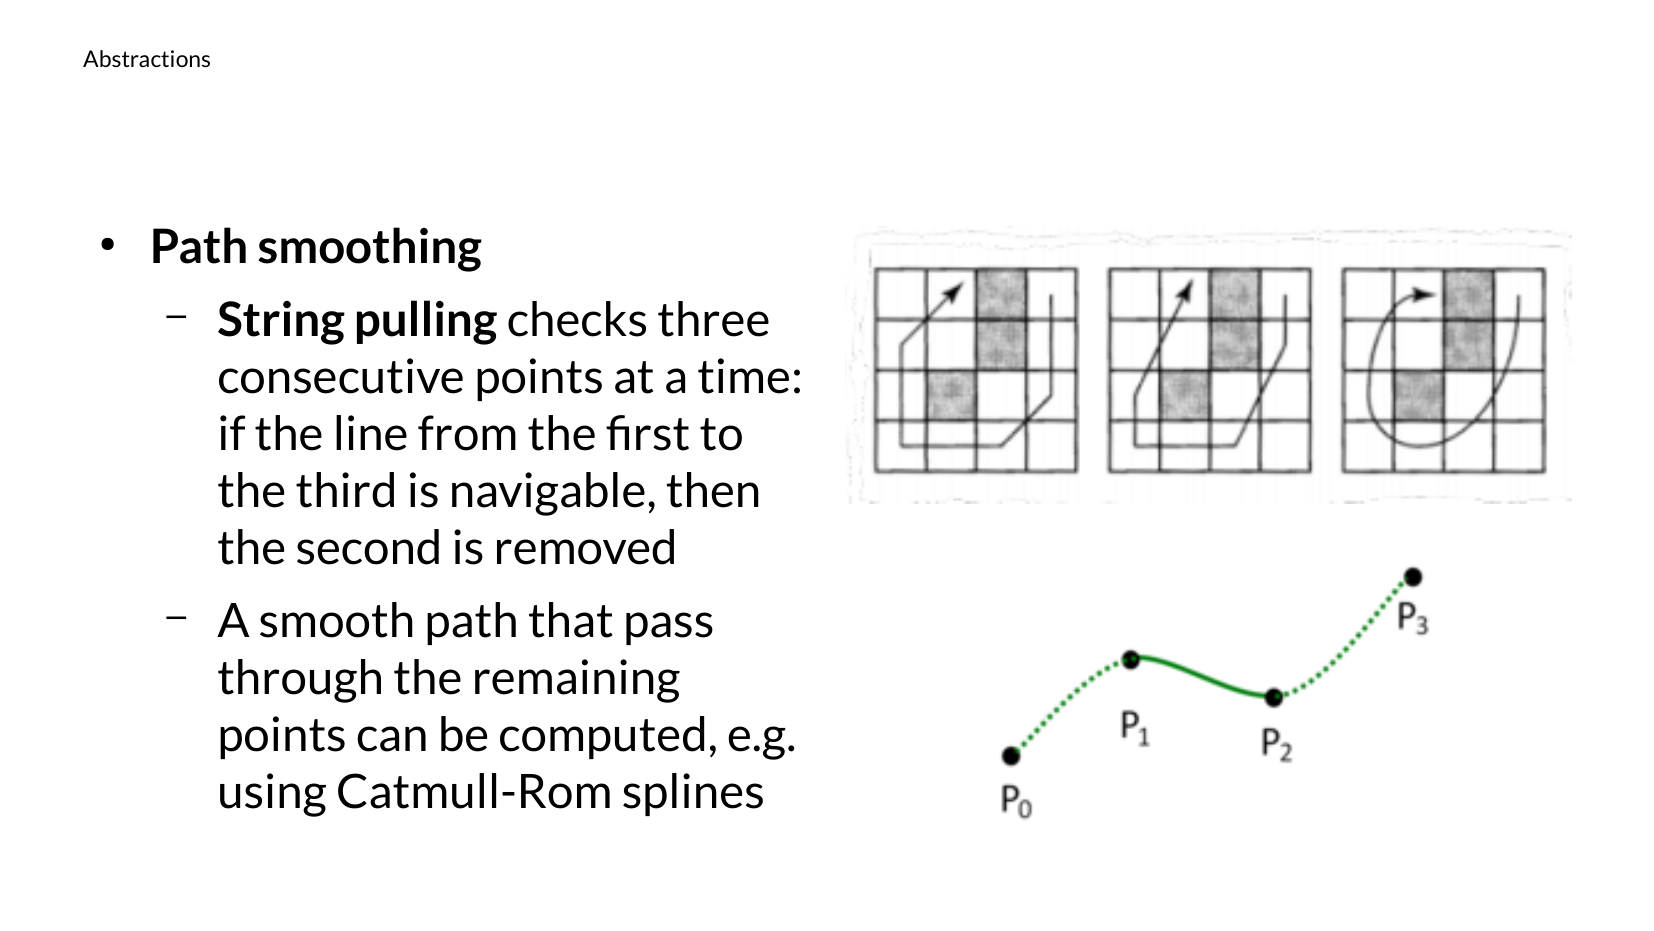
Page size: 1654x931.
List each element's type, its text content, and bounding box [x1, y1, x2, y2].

picture [845, 226, 1572, 504]
title Abstractions [83, 0, 1571, 119]
picture [957, 541, 1459, 839]
list Path smoothing String pulling checks three consecutive points at a time: if the line from the first to the third is navigable, then the second is removed A smooth path that pass through the remaining points can be computed, e.g. using Catmull-Rom splines [82, 217, 809, 839]
